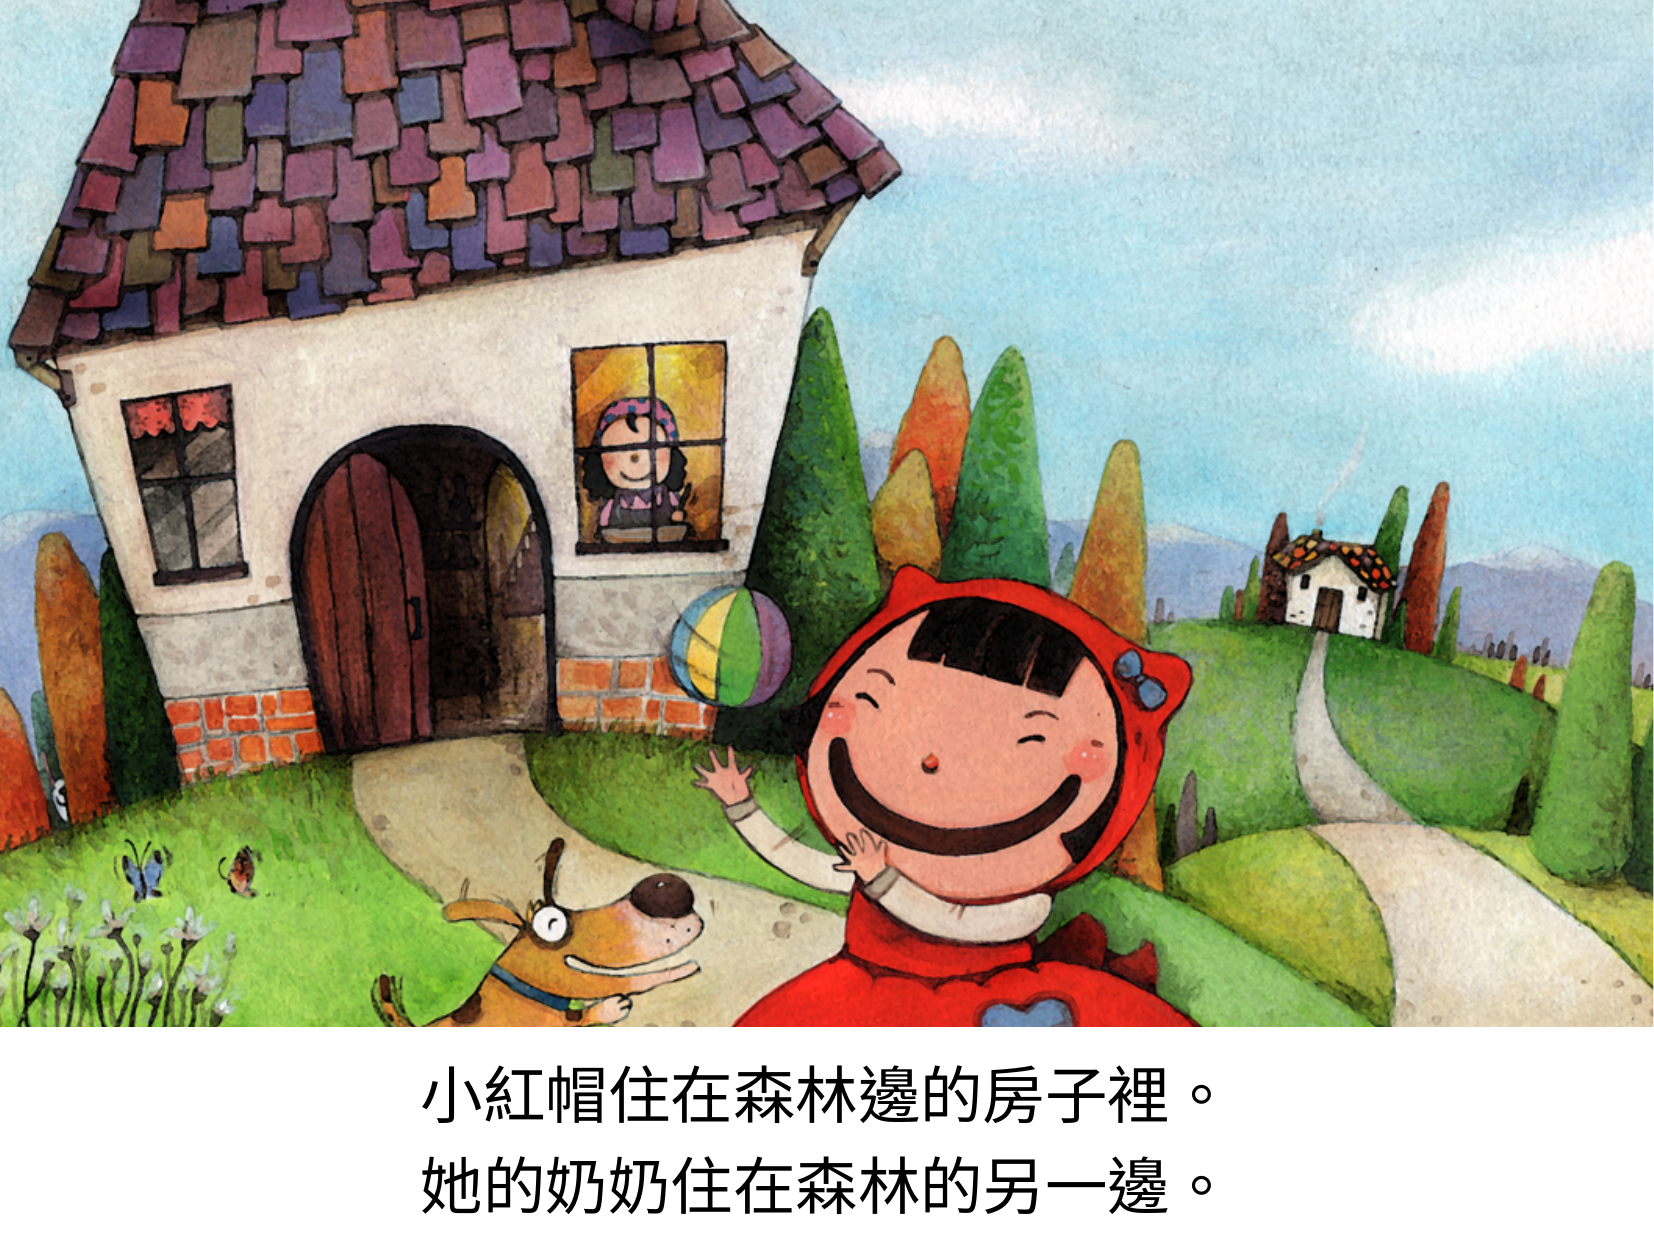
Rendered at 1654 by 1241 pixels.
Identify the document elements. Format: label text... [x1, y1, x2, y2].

picture [0, 0, 1654, 1027]
title 小紅帽住在森林邊的房子裡。 她的奶奶住在森林的另一邊。 [82, 1033, 1571, 1241]
text_box [0, 1027, 1654, 1241]
